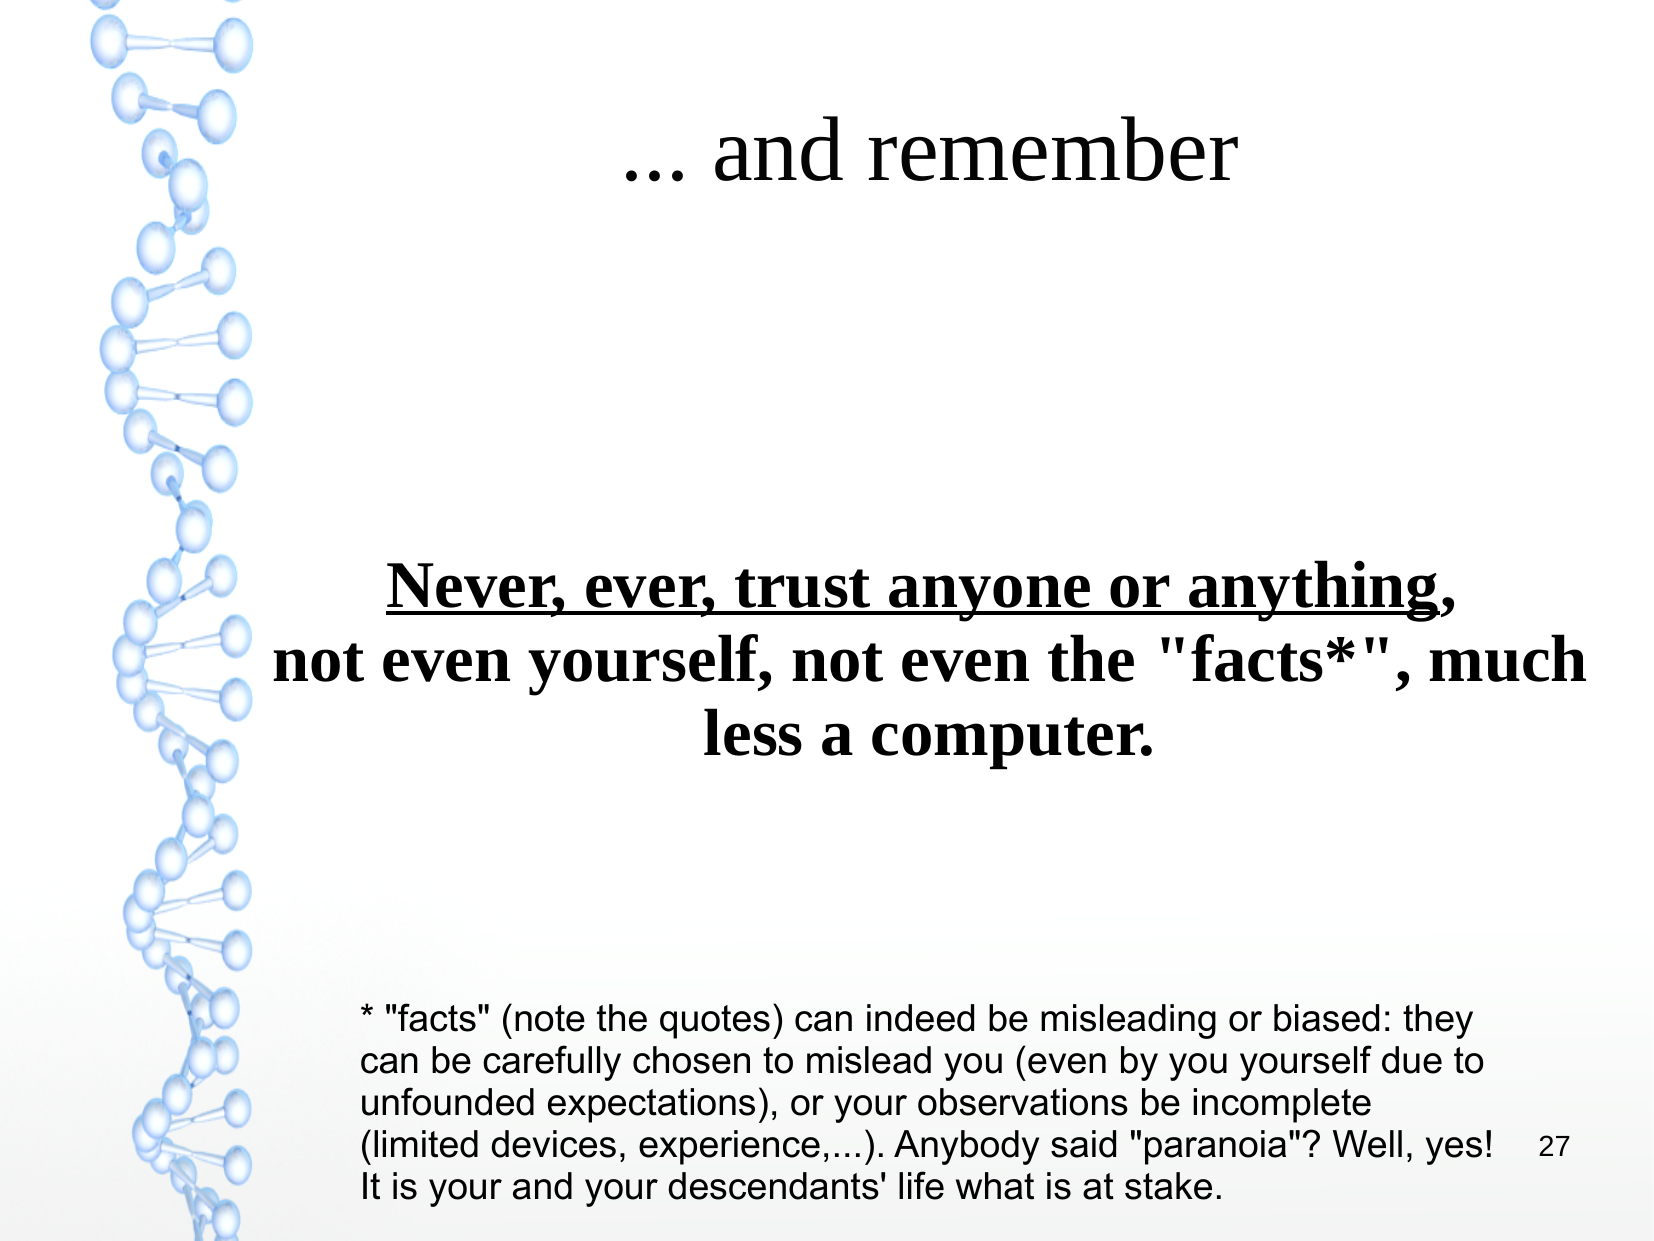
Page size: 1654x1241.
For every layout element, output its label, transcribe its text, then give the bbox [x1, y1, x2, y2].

picture [0, 0, 1654, 1241]
title ... and remember [265, 47, 1595, 252]
text_box * "facts" (note the quotes) can indeed be misleading or biased: they can be carefully chosen to mislead you (even by you yourself due to unfounded expectations), or your observations be incomplete (limited devices, experience,...). Anybody said "paranoia"? Well, yes! It is your and your descendants' life what is at stake. [345, 990, 1516, 1215]
subtitle Never, ever, trust anyone or anything, not even yourself, not even the "facts*", much less a computer. [265, 299, 1595, 1019]
